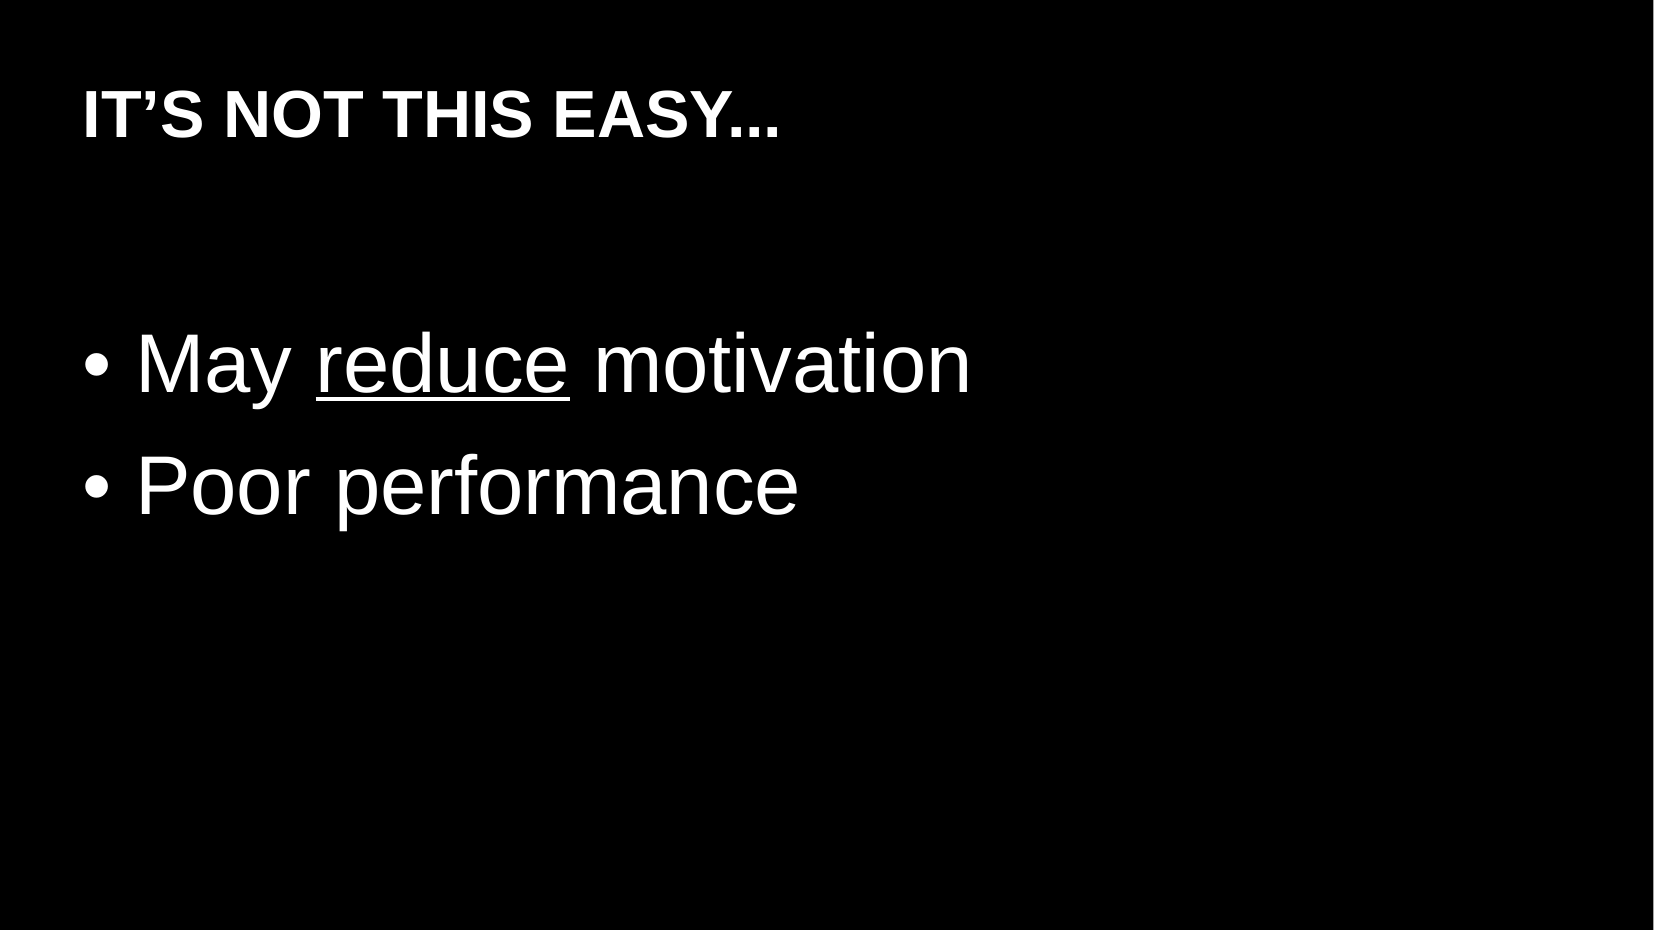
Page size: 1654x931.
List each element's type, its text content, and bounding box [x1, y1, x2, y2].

title IT’S NOT THIS EASY... [82, 37, 1571, 193]
list • May reduce motivation • Poor performance [82, 316, 1571, 857]
